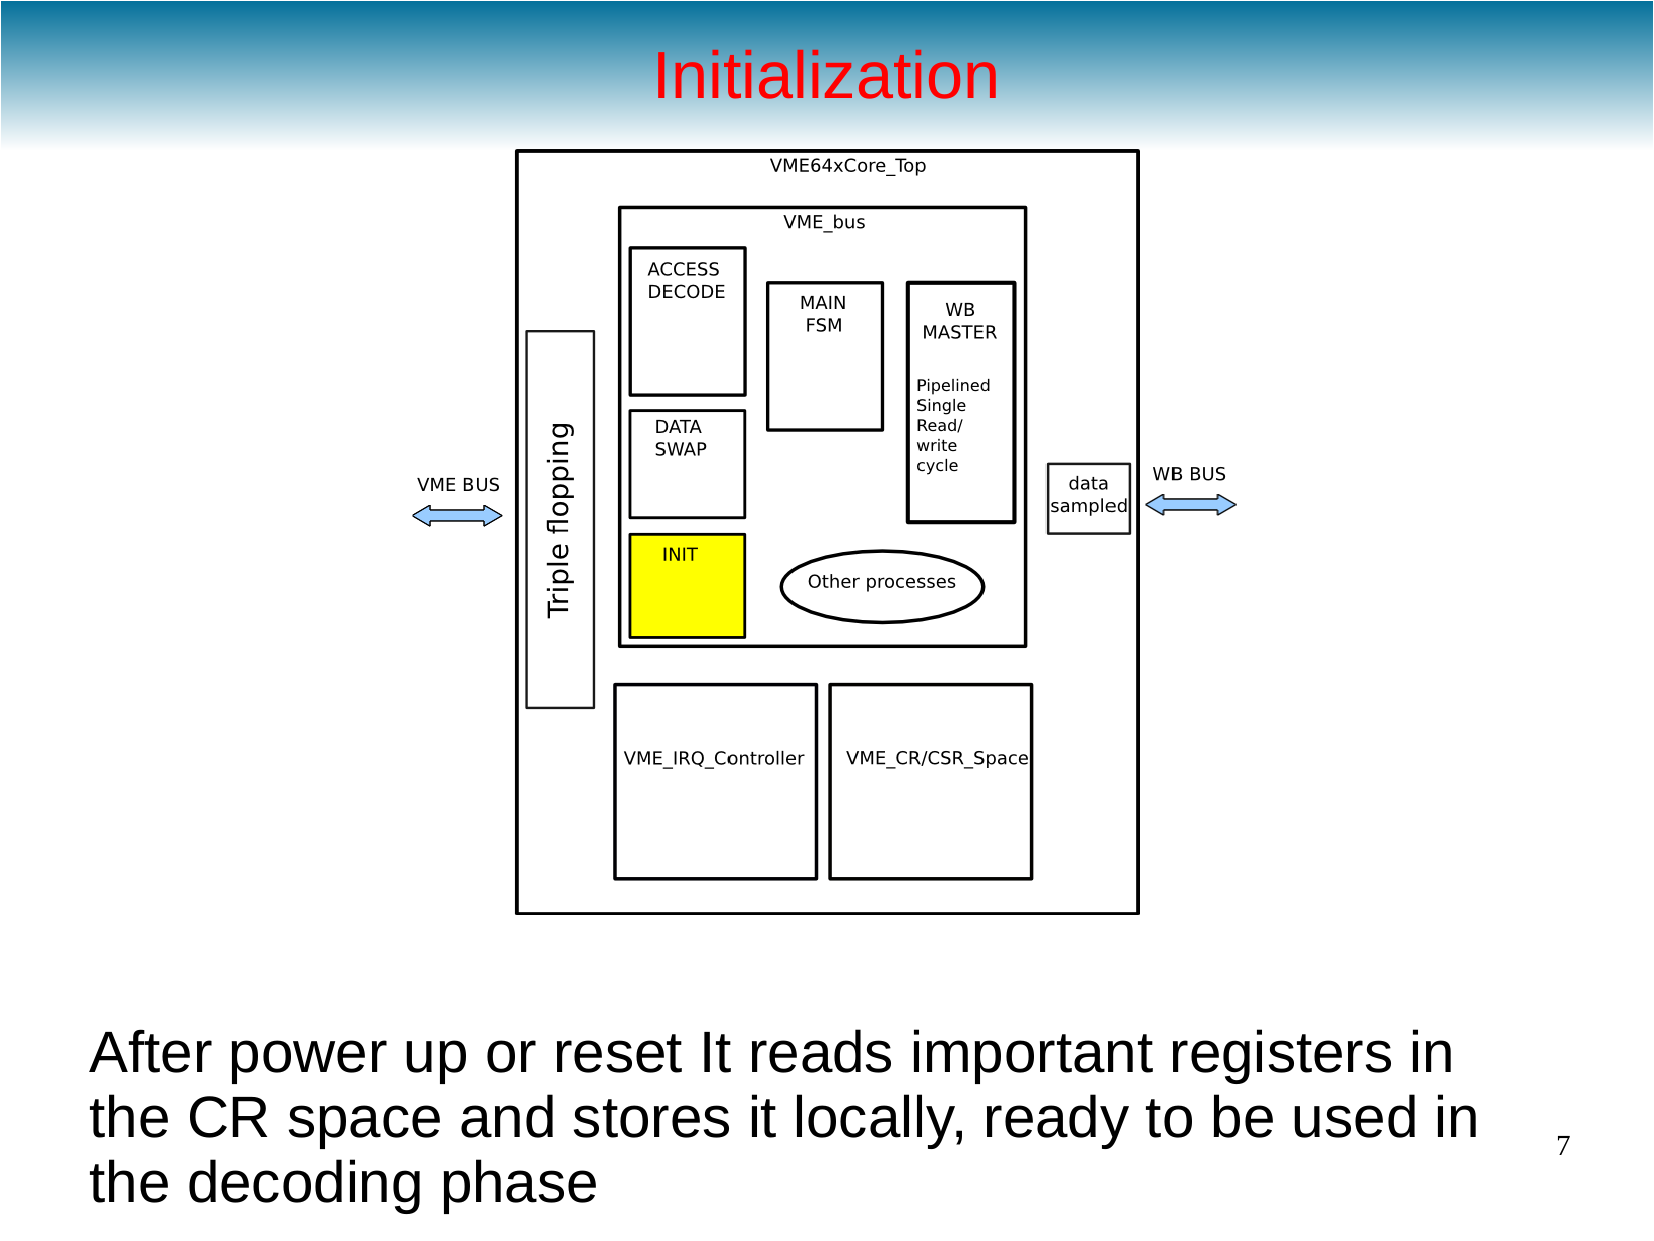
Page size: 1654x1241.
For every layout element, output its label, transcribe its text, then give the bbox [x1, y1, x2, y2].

text_box Initialization [0, 0, 1654, 151]
picture [412, 149, 1237, 915]
text_box After power up or reset It reads important registers in the CR space and stores it locally, ready to be used in the decoding phase [75, 1012, 1501, 1223]
